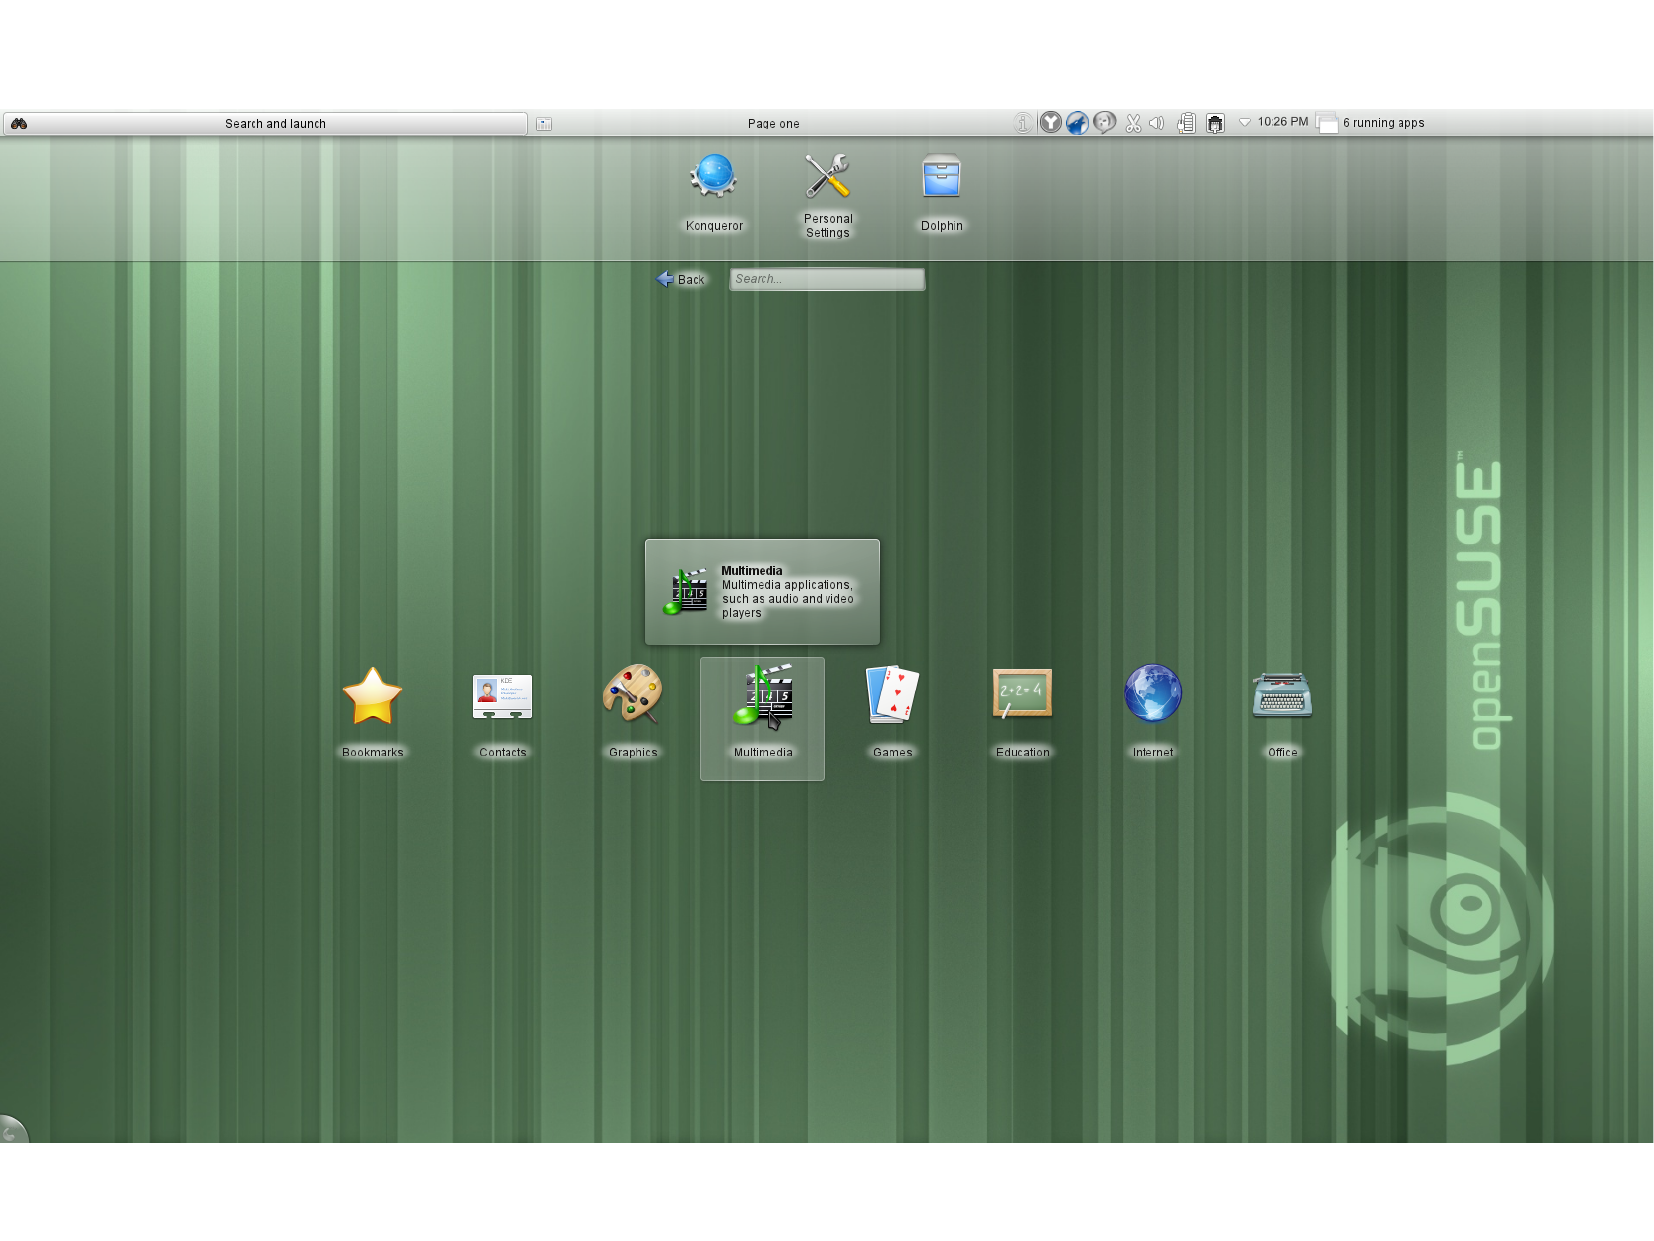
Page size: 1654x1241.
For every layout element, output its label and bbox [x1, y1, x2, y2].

picture [0, 109, 1654, 1143]
